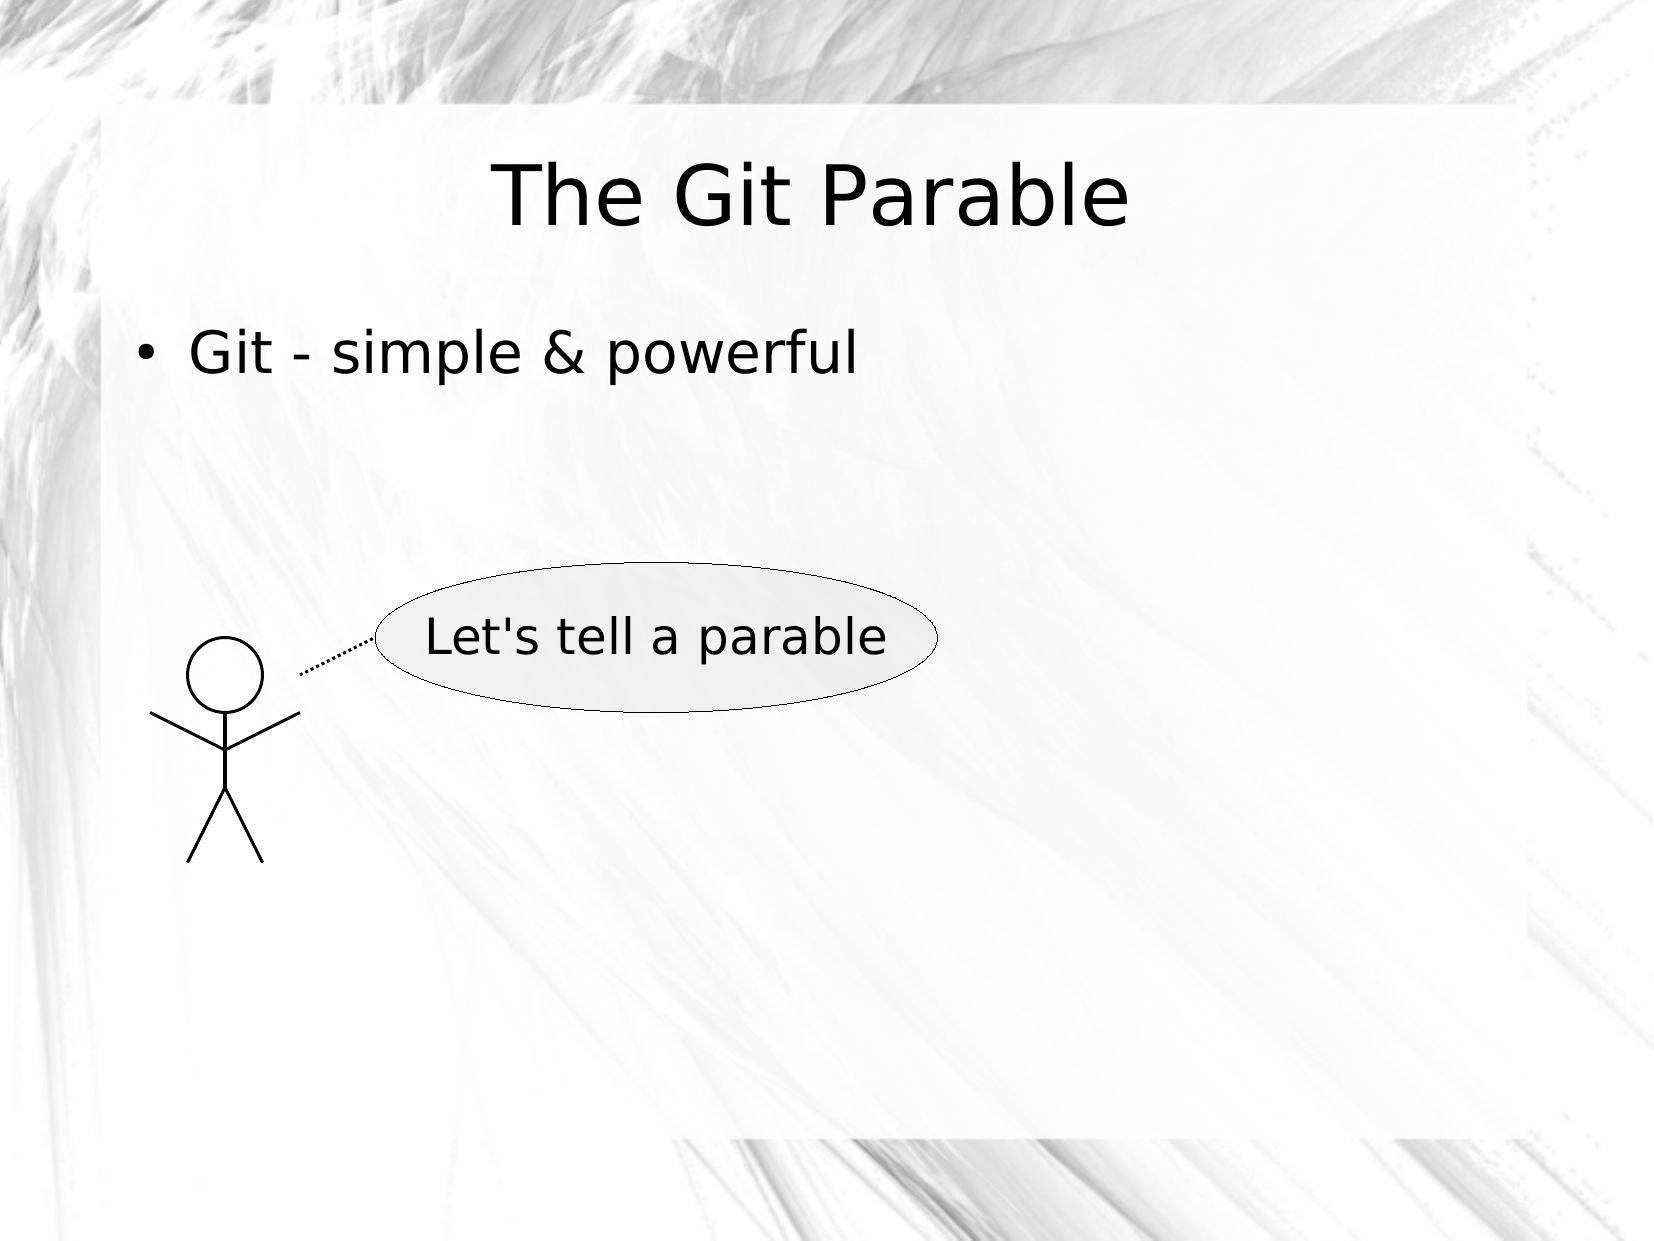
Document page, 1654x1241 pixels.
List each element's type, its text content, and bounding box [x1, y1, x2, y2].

text_box Let's tell a parable [375, 562, 938, 713]
title The Git Parable [118, 112, 1506, 281]
picture [0, 0, 1654, 1241]
list Git - simple & powerful [118, 319, 1571, 931]
